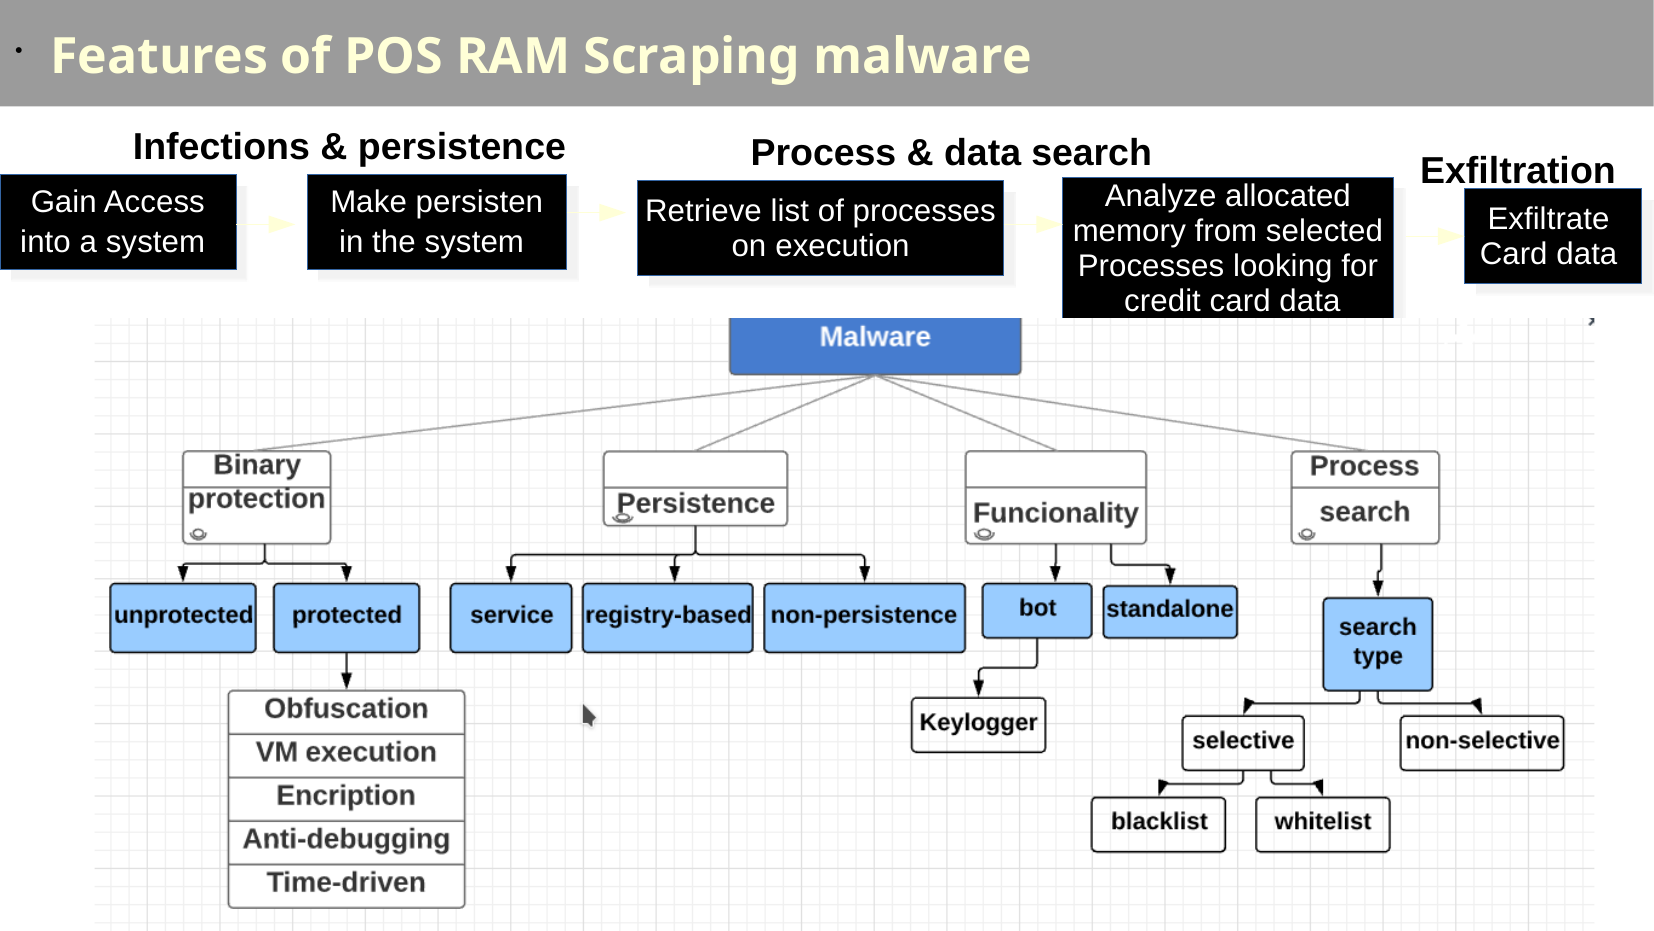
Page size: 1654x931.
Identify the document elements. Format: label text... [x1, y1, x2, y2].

text_box Gain Access into a system [0, 174, 237, 270]
text_box Retrieve list of processes on execution [637, 180, 1004, 276]
text_box Exfiltrate Card data [1464, 188, 1642, 284]
text_box Exfiltration [1405, 141, 1642, 213]
text_box Process & data search [735, 123, 1244, 181]
picture [94, 318, 1595, 931]
text_box Infections & persistence [118, 118, 626, 175]
text_box Analyze allocated memory from selected Processes looking for credit card data [1062, 177, 1394, 318]
title Features of POS RAM Scraping malware [0, 0, 1654, 107]
text_box Make persisten in the system [307, 175, 567, 270]
